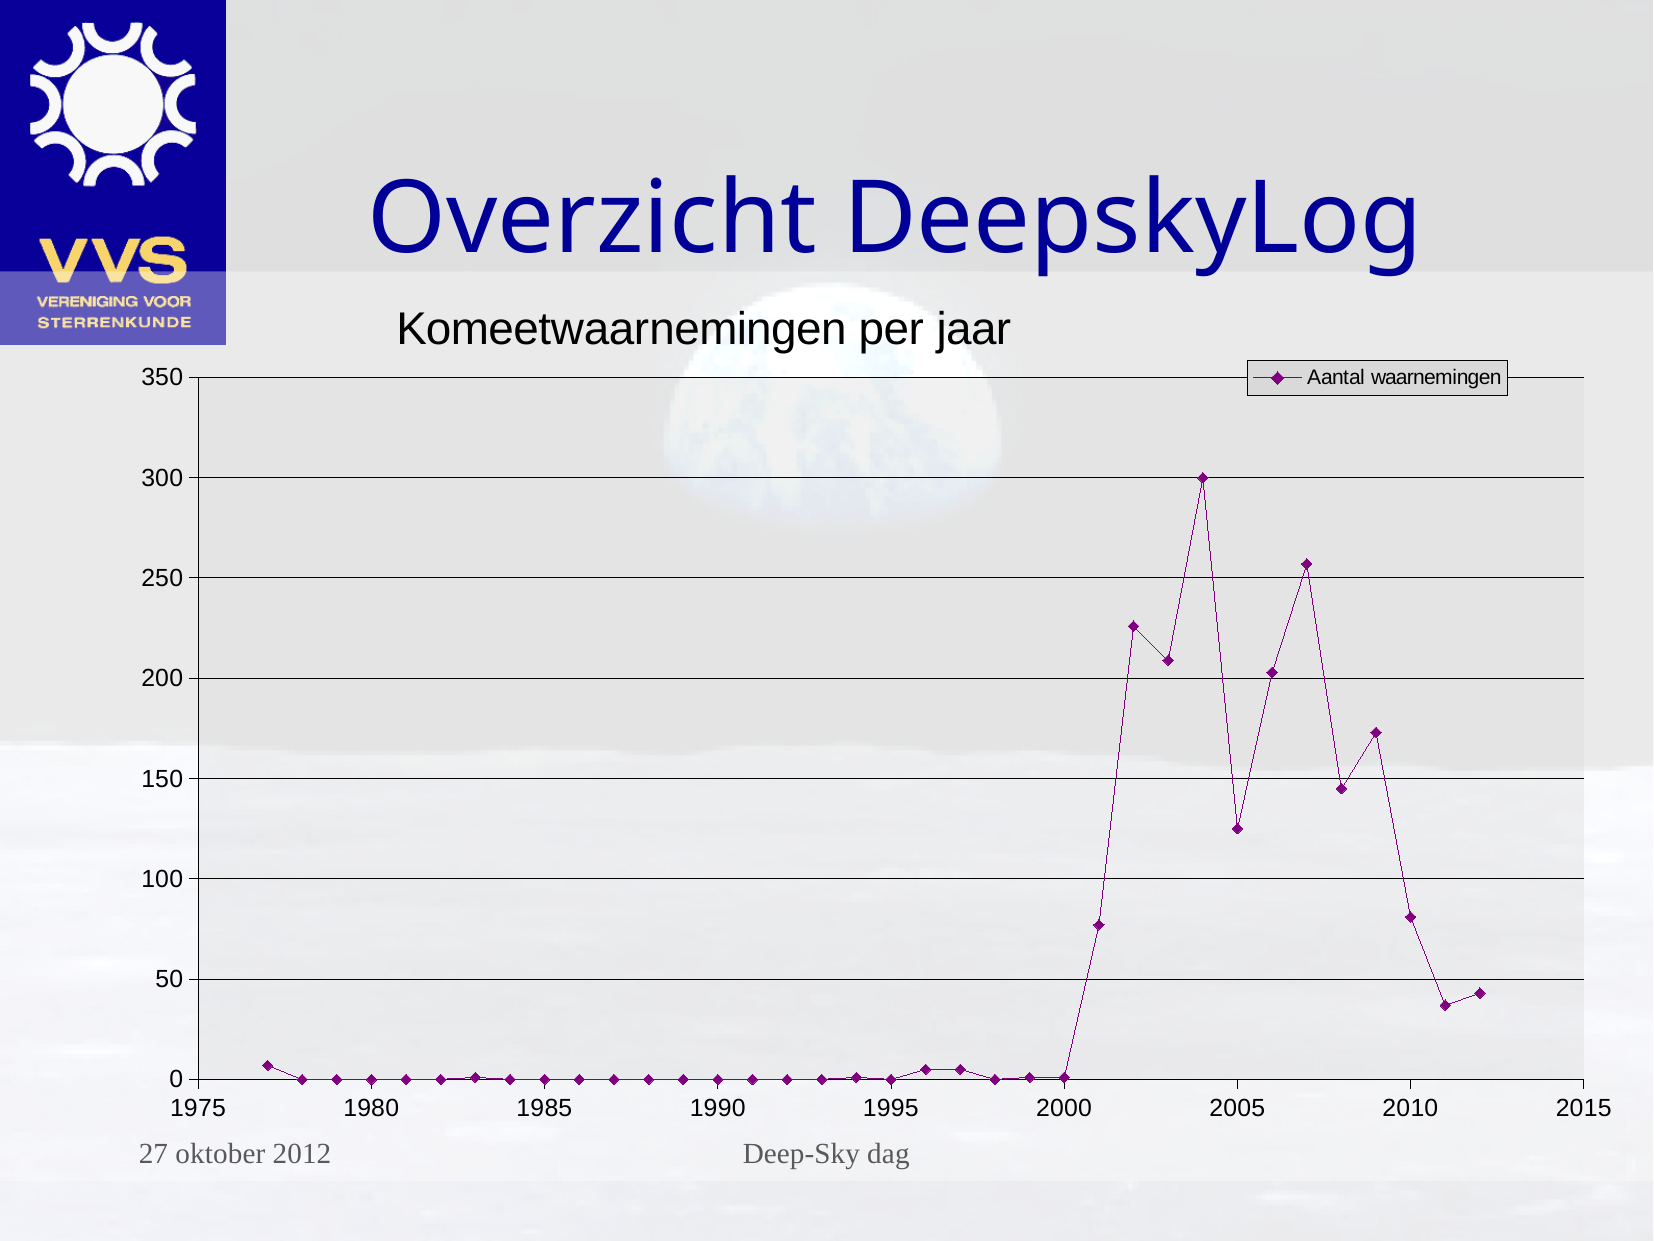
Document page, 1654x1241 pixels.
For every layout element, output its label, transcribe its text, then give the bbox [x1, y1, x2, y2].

title Overzicht DeepskyLog [261, 83, 1529, 344]
picture [0, 0, 226, 271]
chart [0, 271, 1653, 1182]
